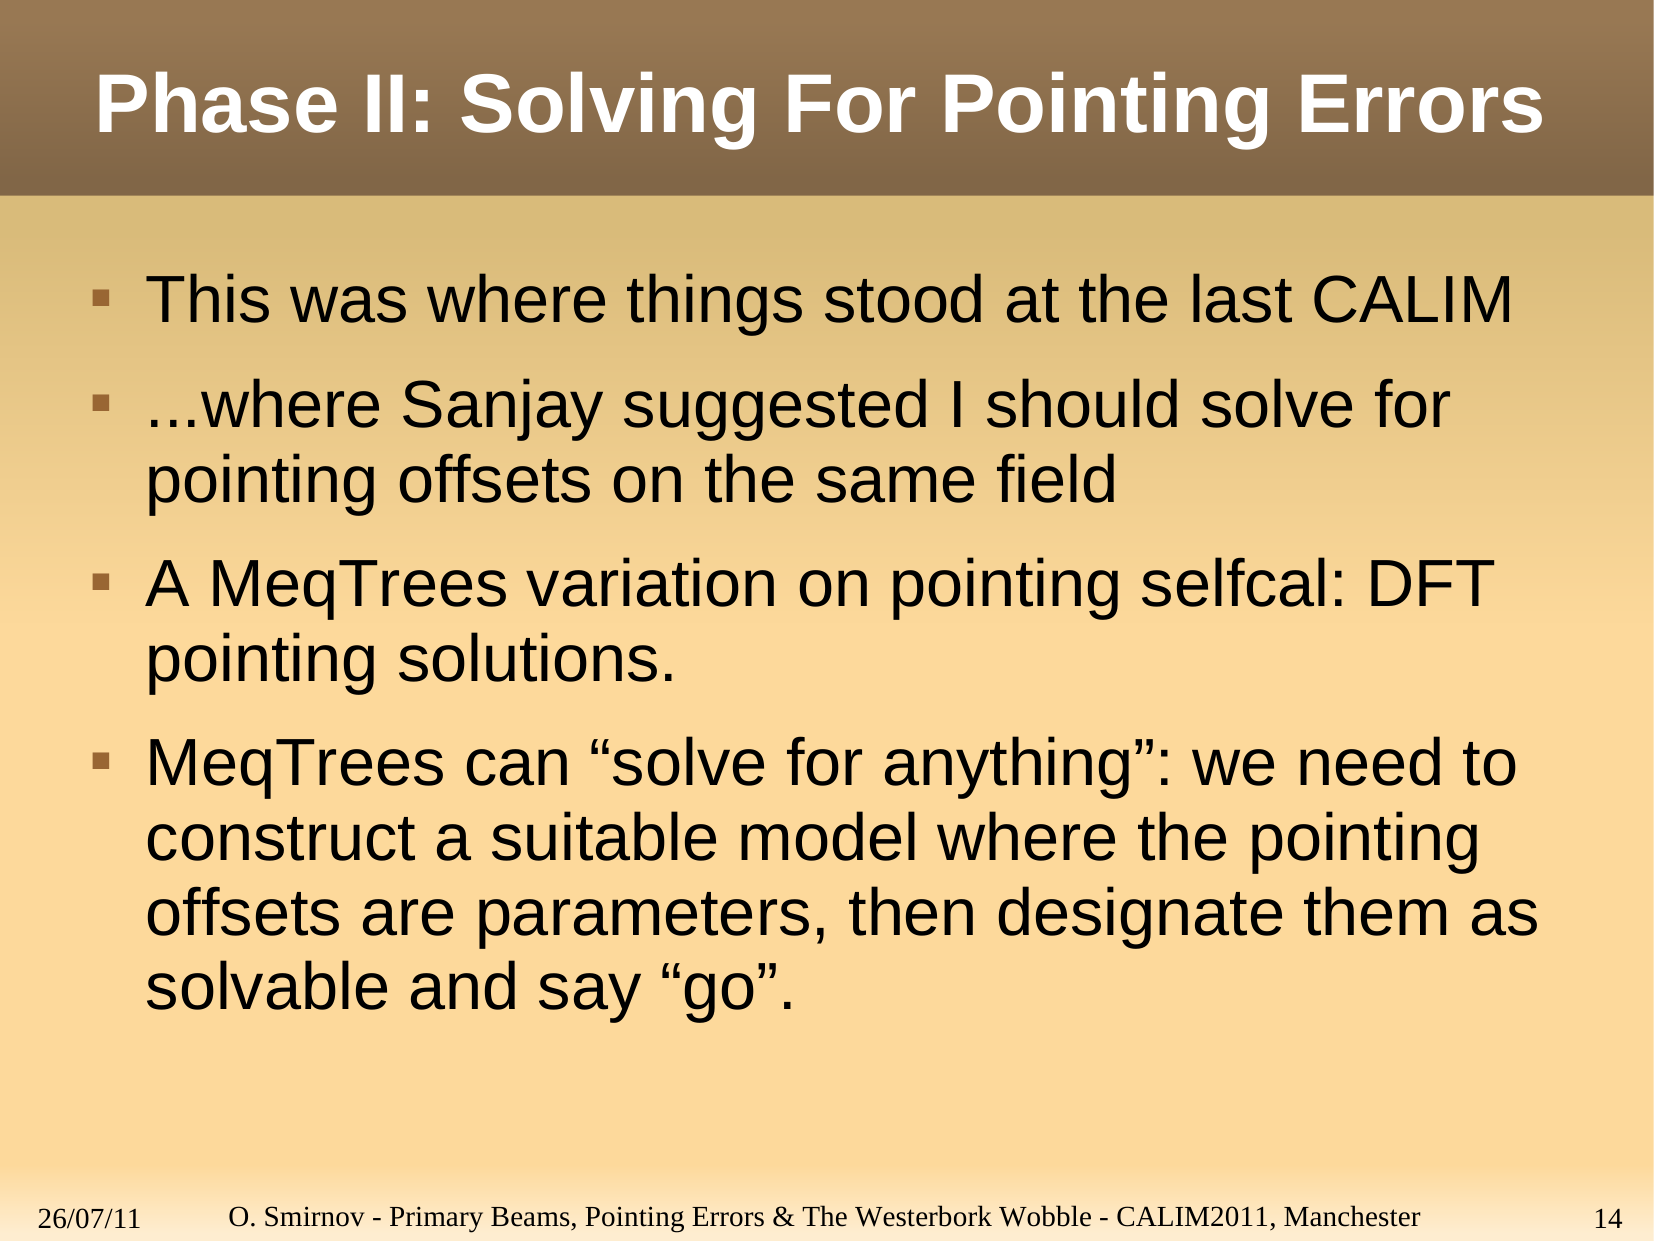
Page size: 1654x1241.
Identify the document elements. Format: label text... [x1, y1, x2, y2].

picture [0, 0, 1654, 1241]
list This was where things stood at the last CALIM ...where Sanjay suggested I should solve for pointing offsets on the same field A MeqTrees variation on pointing selfcal: DFT pointing solutions. MeqTrees can “solve for anything”: we need to construct a suitable model where the pointing offsets are parameters, then designate them as solvable and say “go”. [75, 262, 1564, 1067]
title Phase II: Solving For Pointing Errors [76, 7, 1565, 200]
